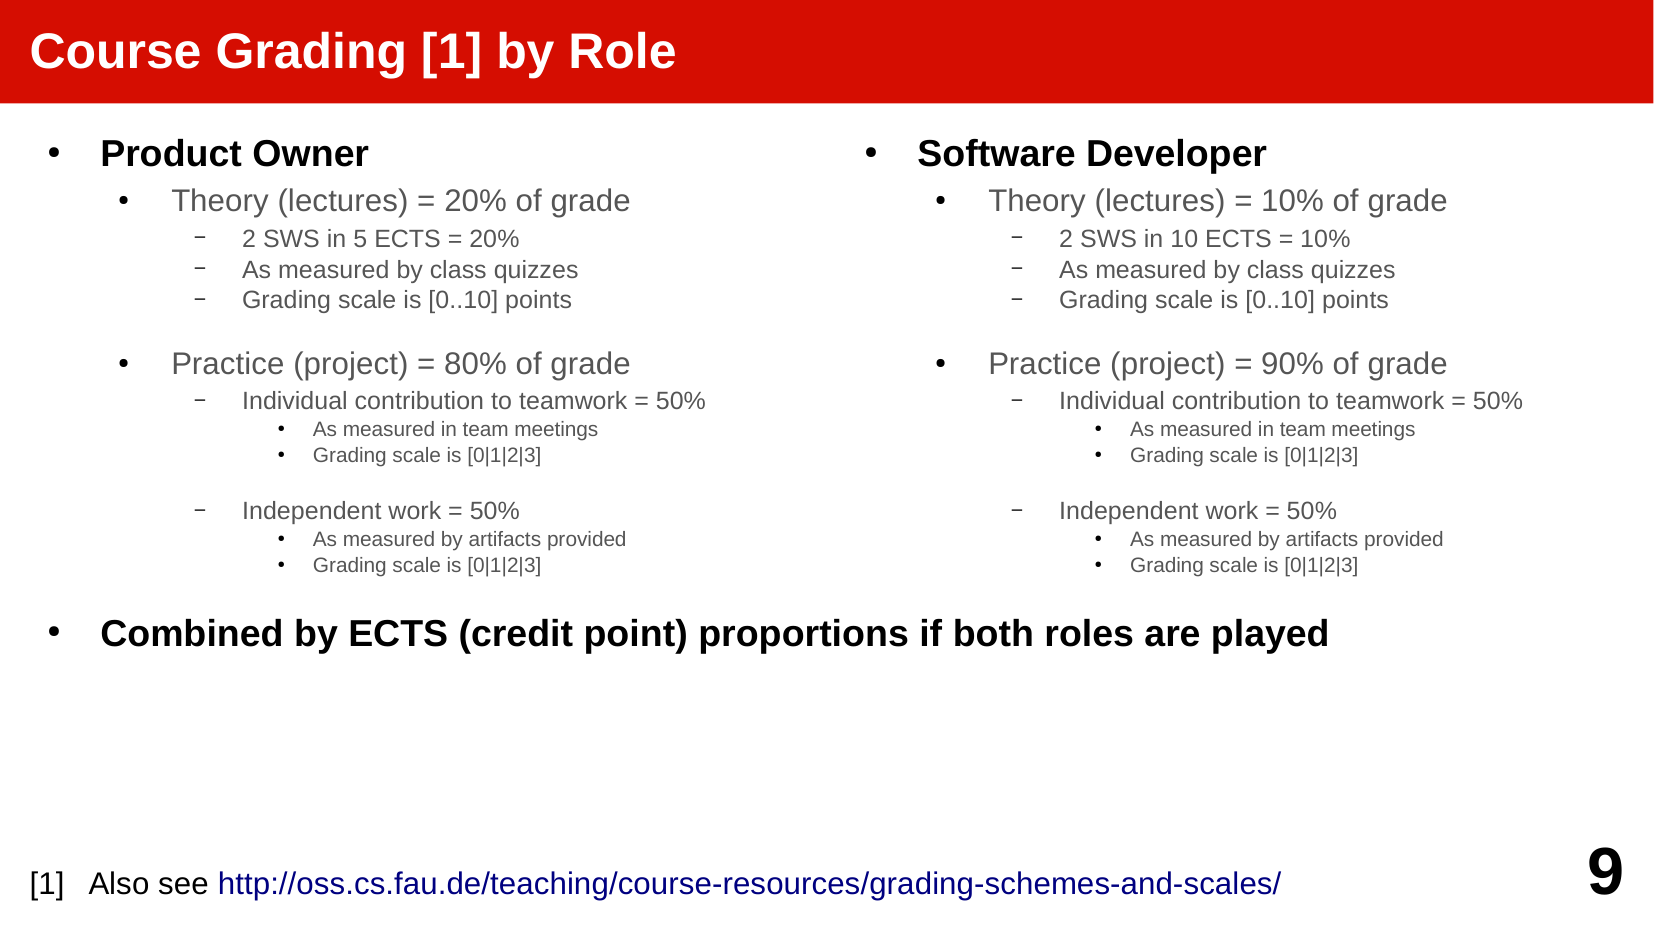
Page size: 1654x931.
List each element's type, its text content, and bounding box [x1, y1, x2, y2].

list Software Developer Theory (lectures) = 10% of grade 2 SWS in 10 ECTS = 10% As measured by class quizzes Grading scale is [0..10] points Practice (project) = 90% of grade Individual contribution to teamwork = 50% As measured in team meetings Grading scale is [0|1|2|3] Independent work = 50% As measured by artifacts provided Grading scale is [0|1|2|3] [846, 132, 1625, 813]
text_box [1] Also see http://oss.cs.fau.de/teaching/course-resources/grading-schemes-and-scales/ [0, 752, 1536, 931]
title Course Grading [1] by Role [0, 0, 1654, 104]
list Product Owner Theory (lectures) = 20% of grade 2 SWS in 5 ECTS = 20% As measured by class quizzes Grading scale is [0..10] points Practice (project) = 80% of grade Individual contribution to teamwork = 50% As measured in team meetings Grading scale is [0|1|2|3] Independent work = 50% As measured by artifacts provided Grading scale is [0|1|2|3] Combined by ECTS (credit point) proportions if both roles are played [29, 132, 846, 752]
